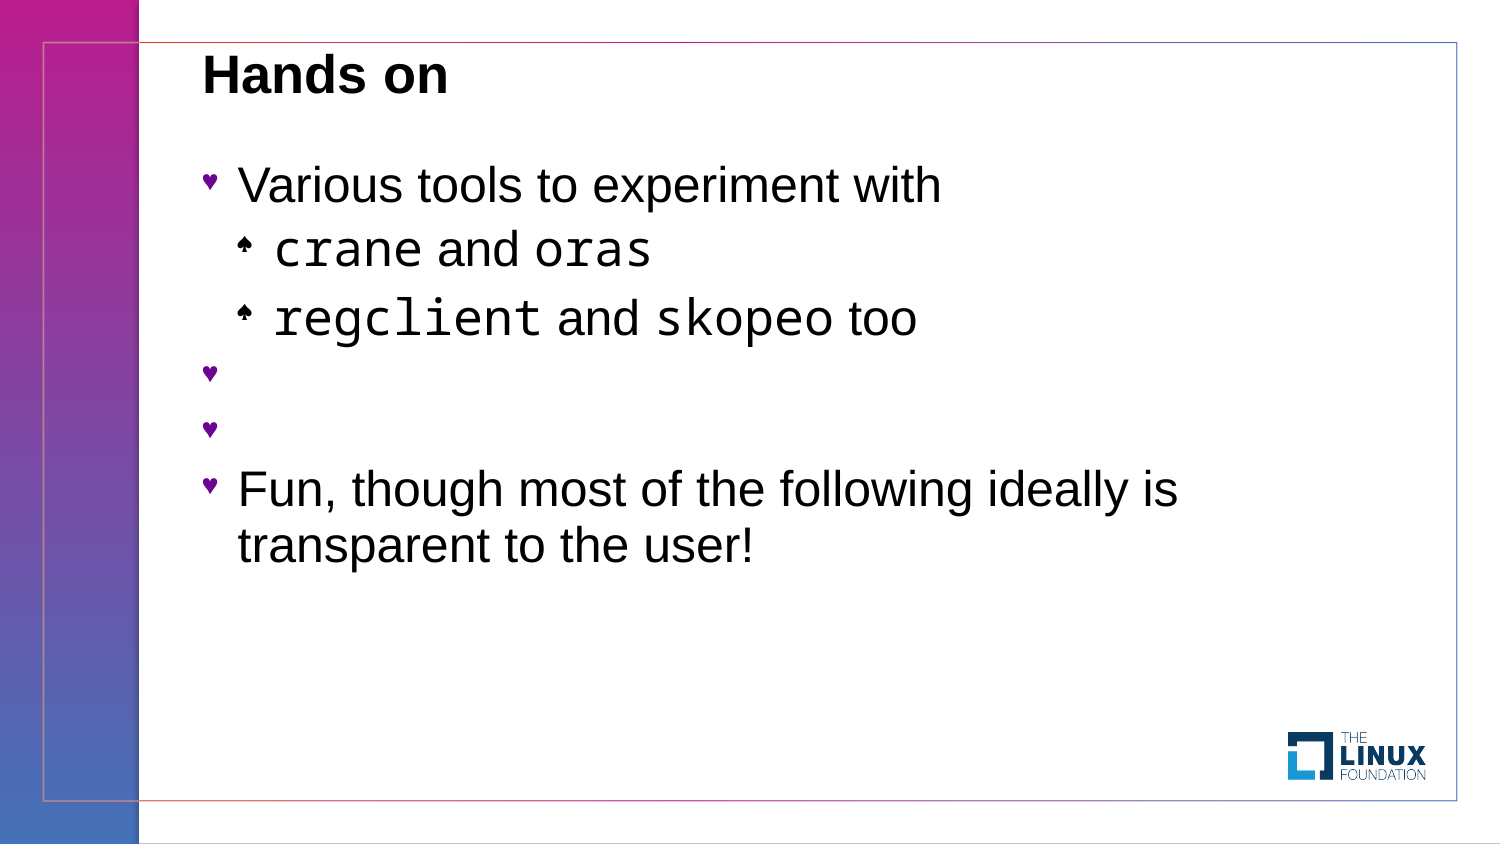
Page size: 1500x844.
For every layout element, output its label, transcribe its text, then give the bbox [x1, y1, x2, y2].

text_box Various tools to experiment with crane and oras regclient and skopeo too Fun, though most of the following ideally is transparent to the user! [187, 150, 1238, 564]
text_box Hands on [187, 37, 1201, 113]
picture [0, 0, 1500, 844]
